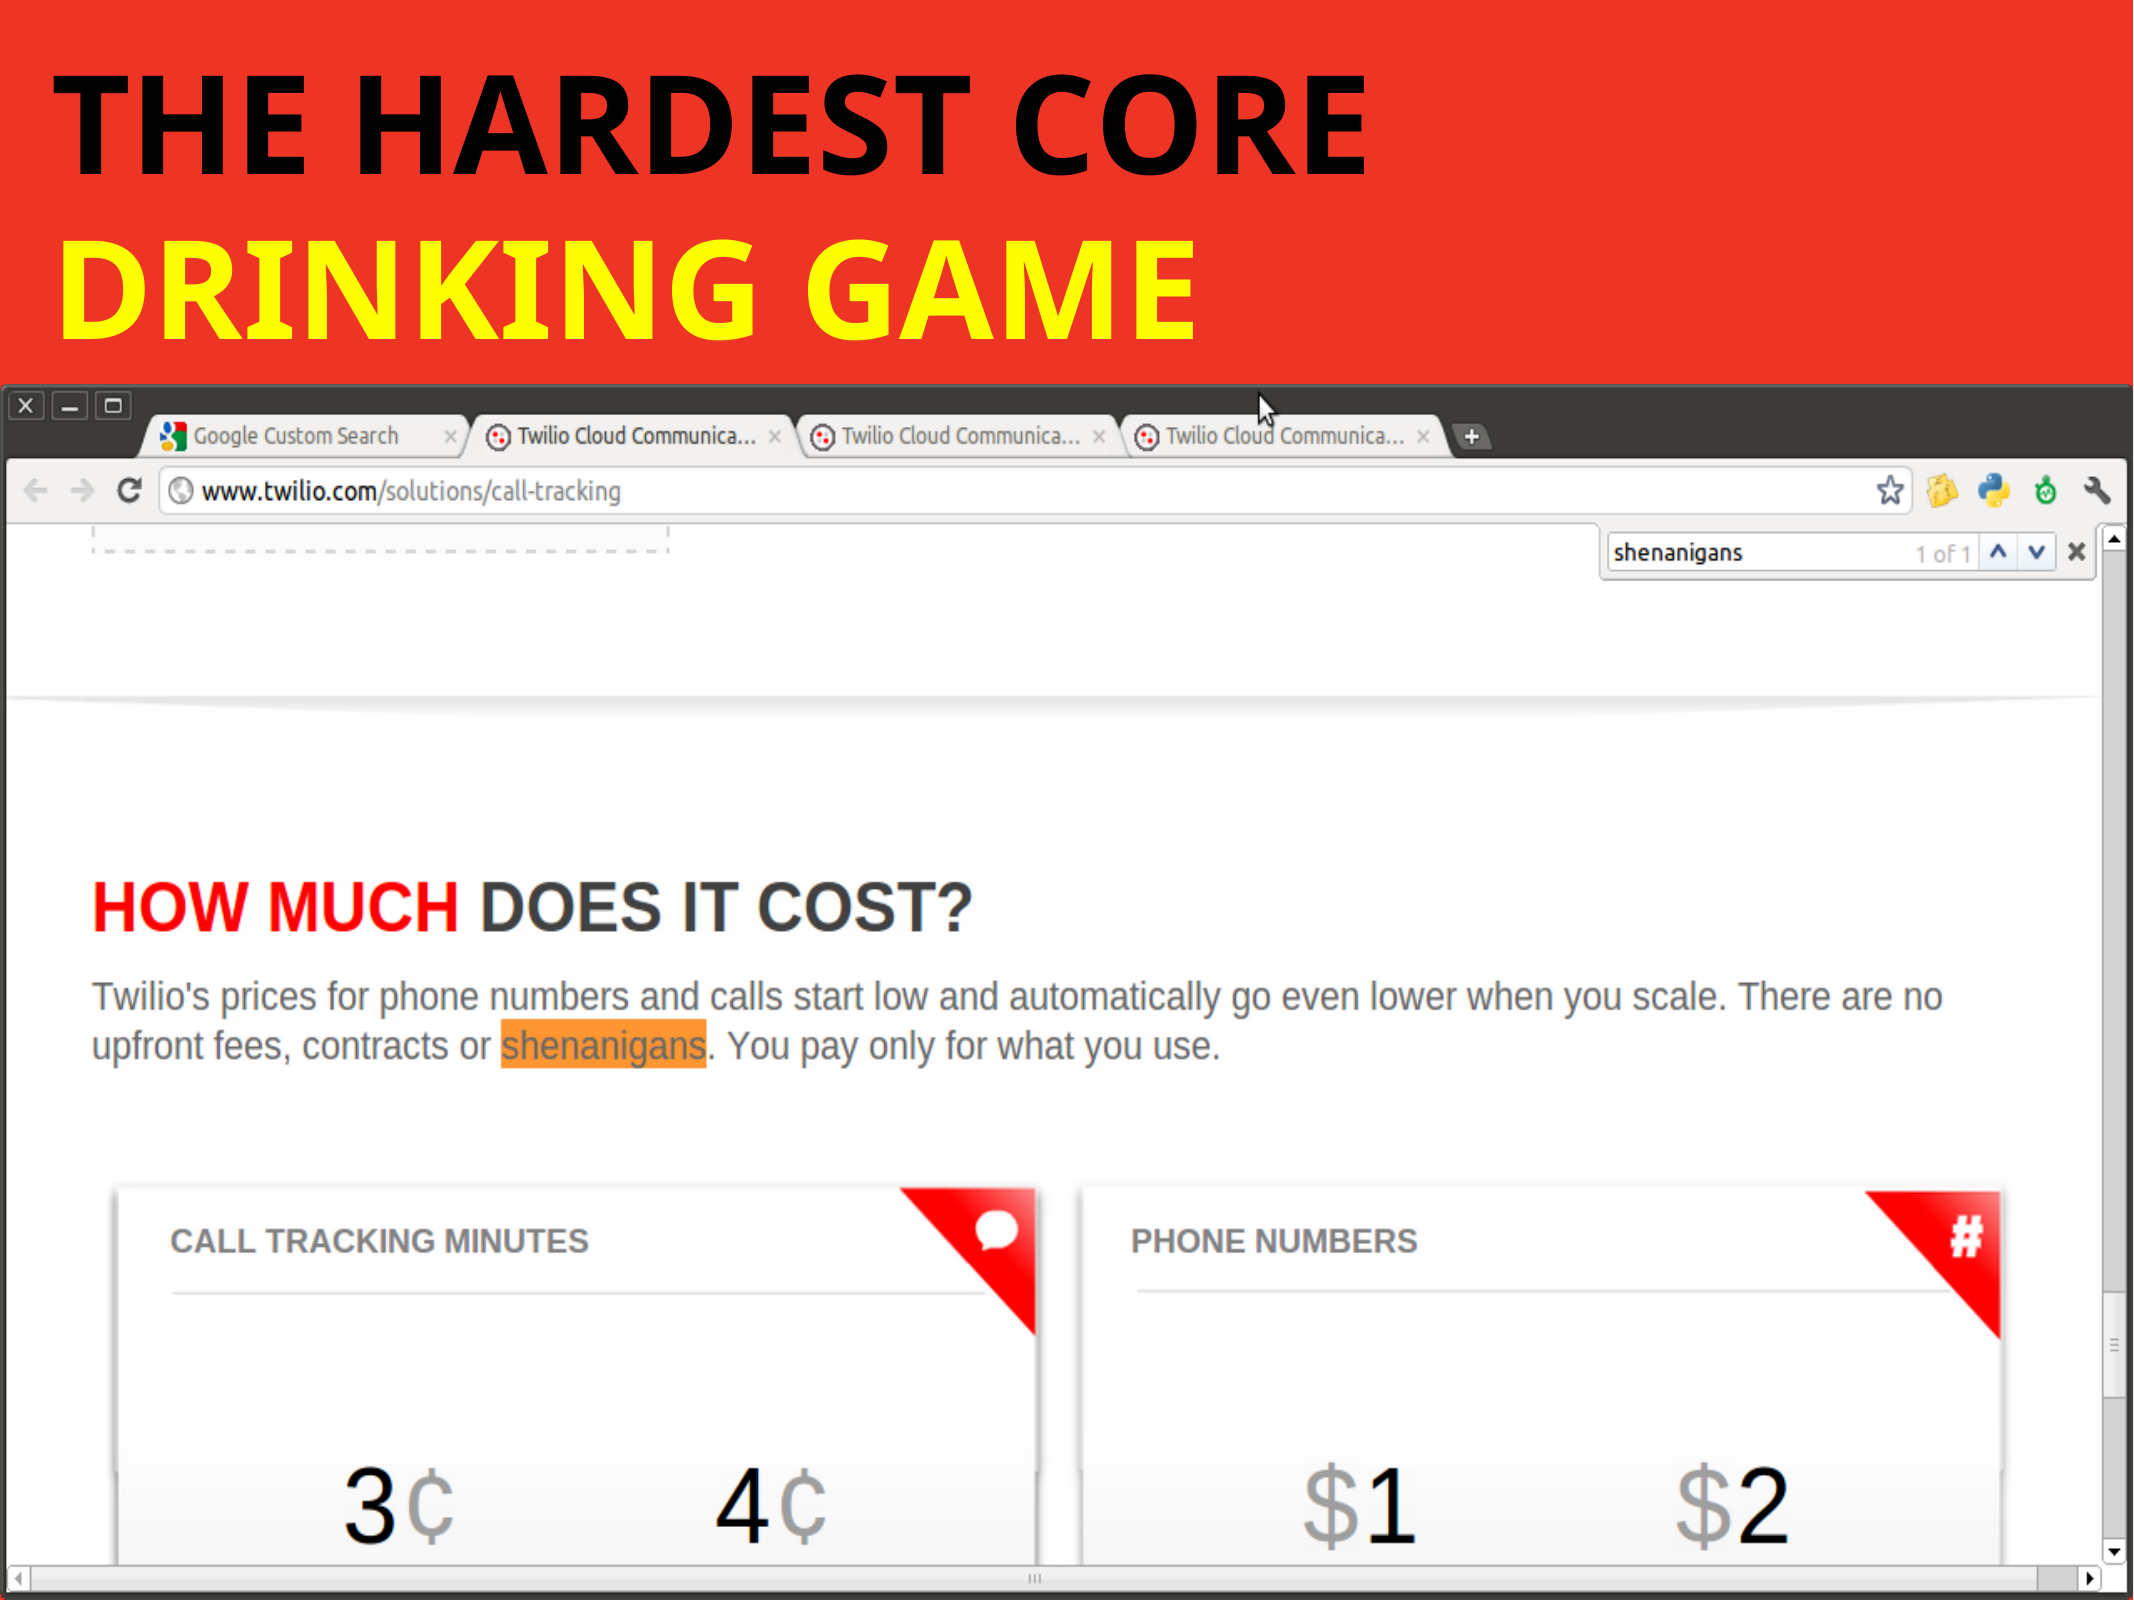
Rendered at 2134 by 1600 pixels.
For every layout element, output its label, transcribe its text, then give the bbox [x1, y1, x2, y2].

text_box THE HARDEST CORE DRINKING GAME [41, 37, 2134, 384]
picture [0, 384, 2134, 1600]
